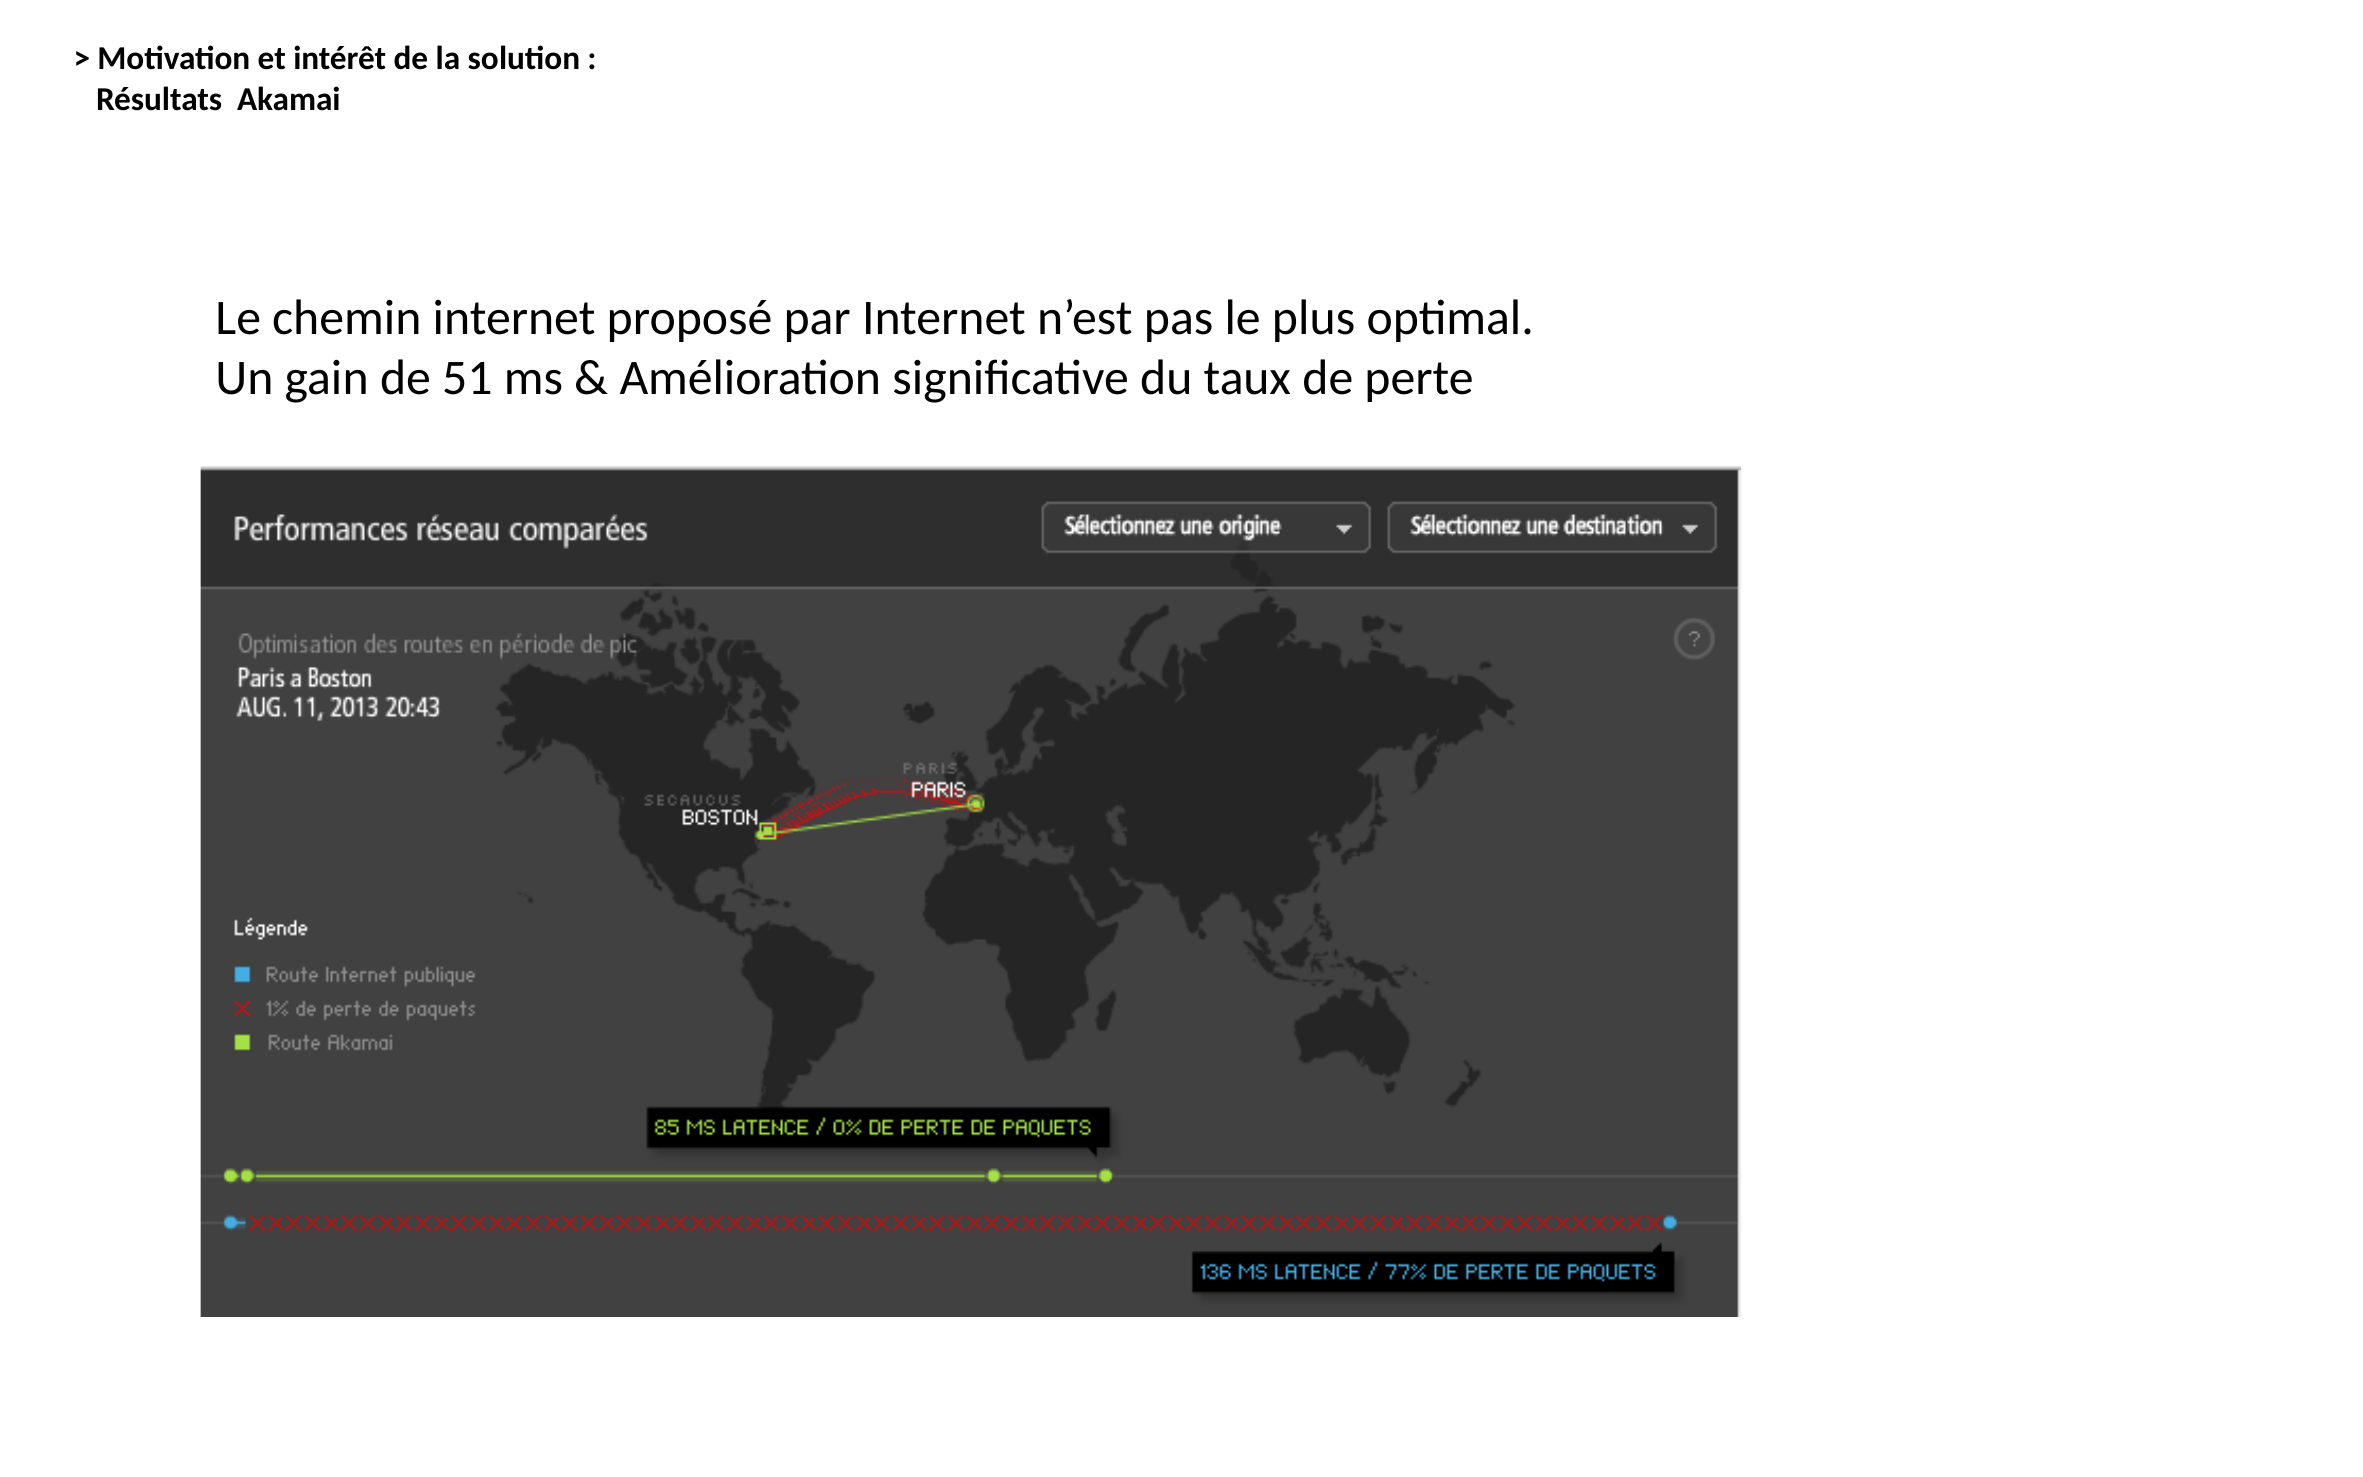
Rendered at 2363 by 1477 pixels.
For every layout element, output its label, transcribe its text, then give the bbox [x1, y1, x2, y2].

picture [200, 466, 1742, 1317]
text_box > Motivation et intérêt de la solution : Résultats Akamai [58, 29, 1099, 125]
text_box Le chemin internet proposé par Internet n’est pas le plus optimal. Un gain de 51 ms & Amélioration significative du taux de perte [200, 277, 1855, 412]
